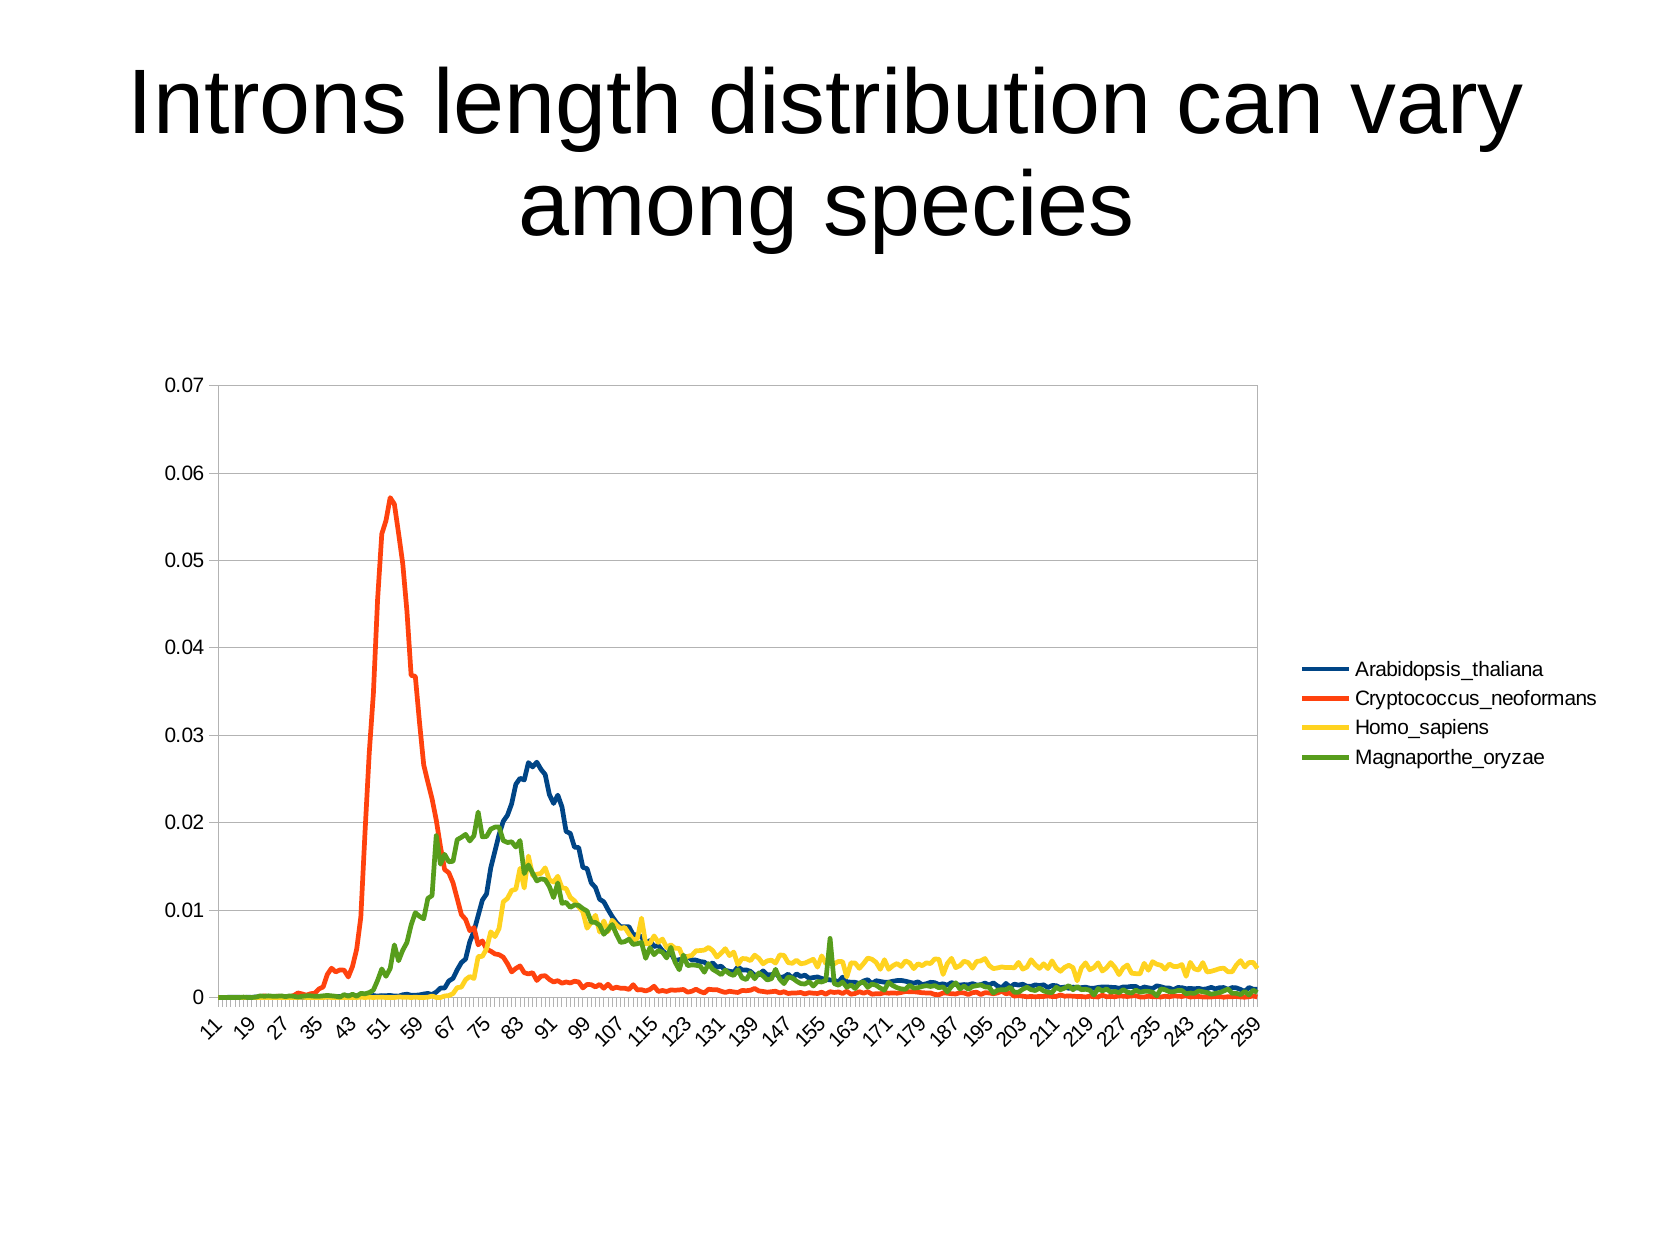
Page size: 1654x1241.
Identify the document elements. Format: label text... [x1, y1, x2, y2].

chart [135, 360, 1617, 1067]
title Introns length distribution can vary among species [82, 49, 1571, 257]
